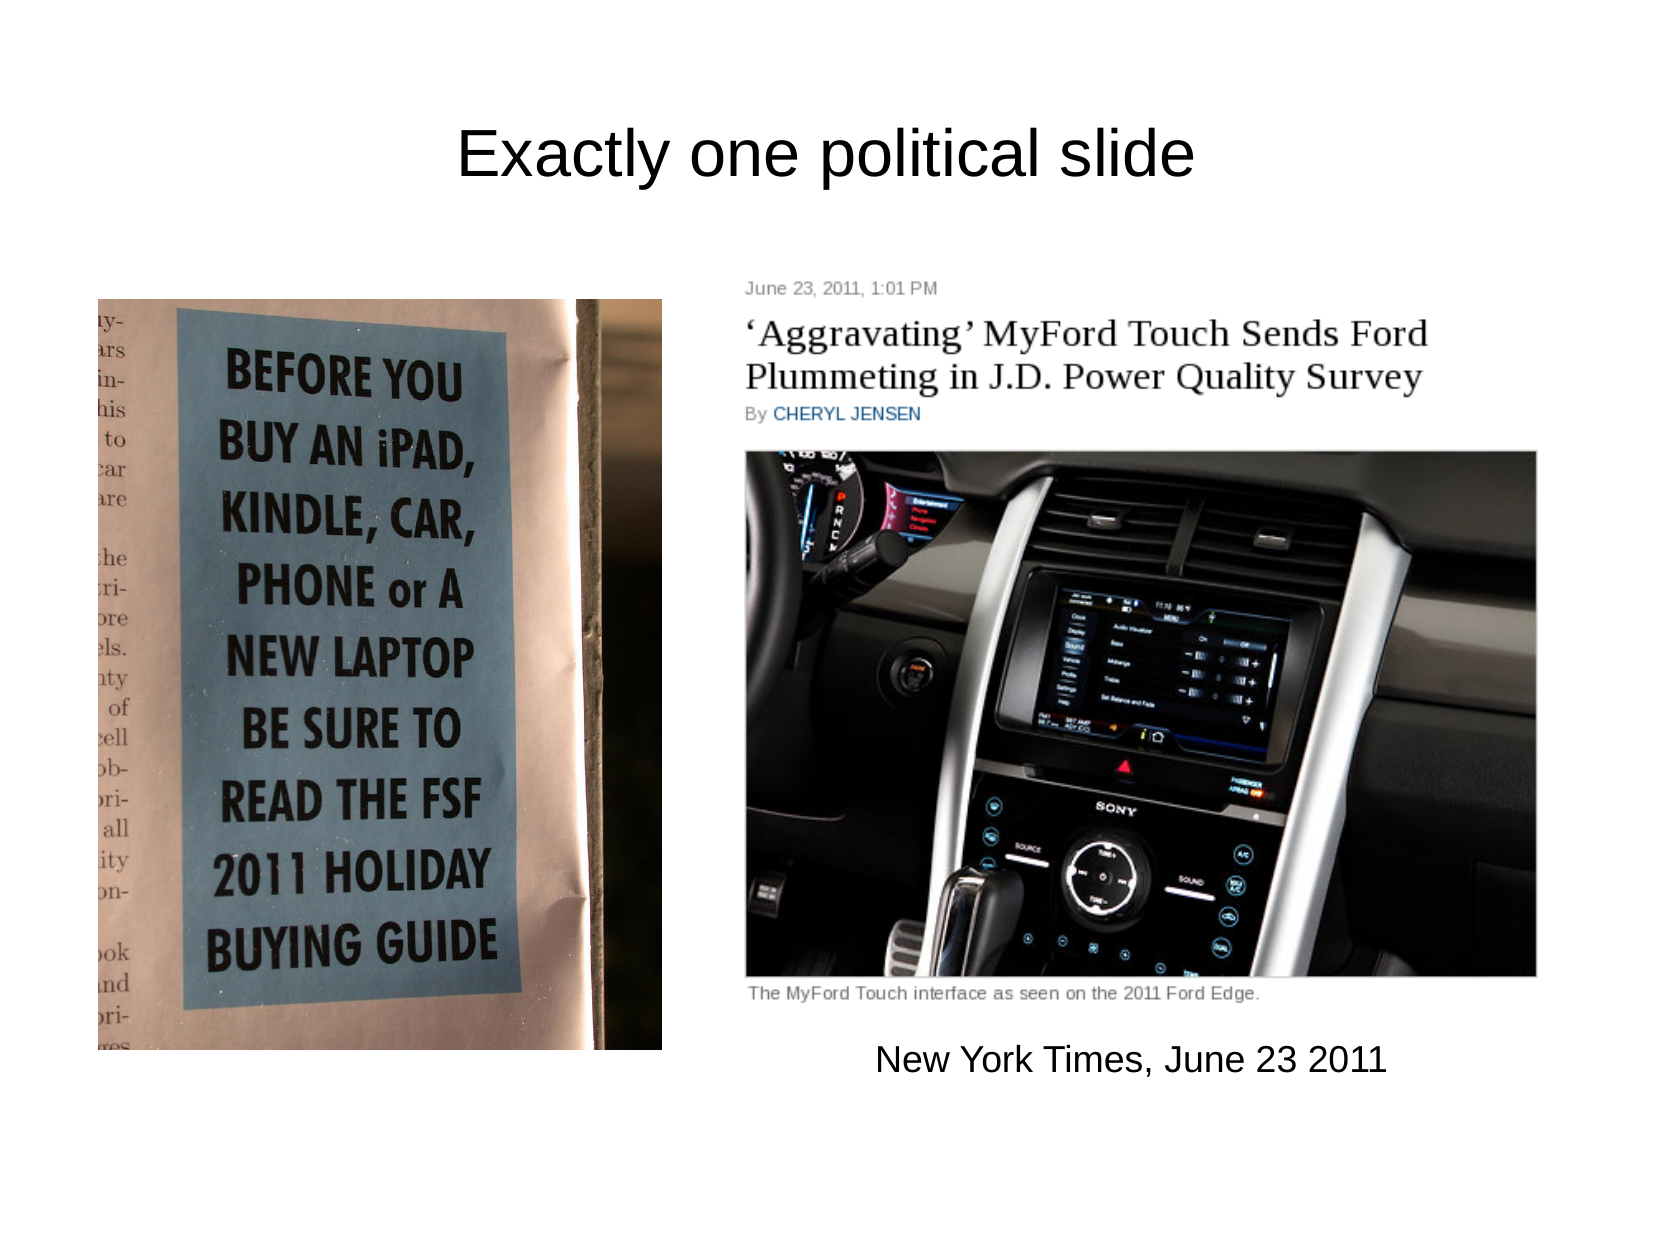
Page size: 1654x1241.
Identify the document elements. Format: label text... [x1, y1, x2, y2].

title Exactly one political slide [82, 49, 1571, 257]
picture [98, 299, 662, 1051]
picture [697, 262, 1576, 1013]
text_box New York Times, June 23 2011 [860, 1030, 1413, 1088]
